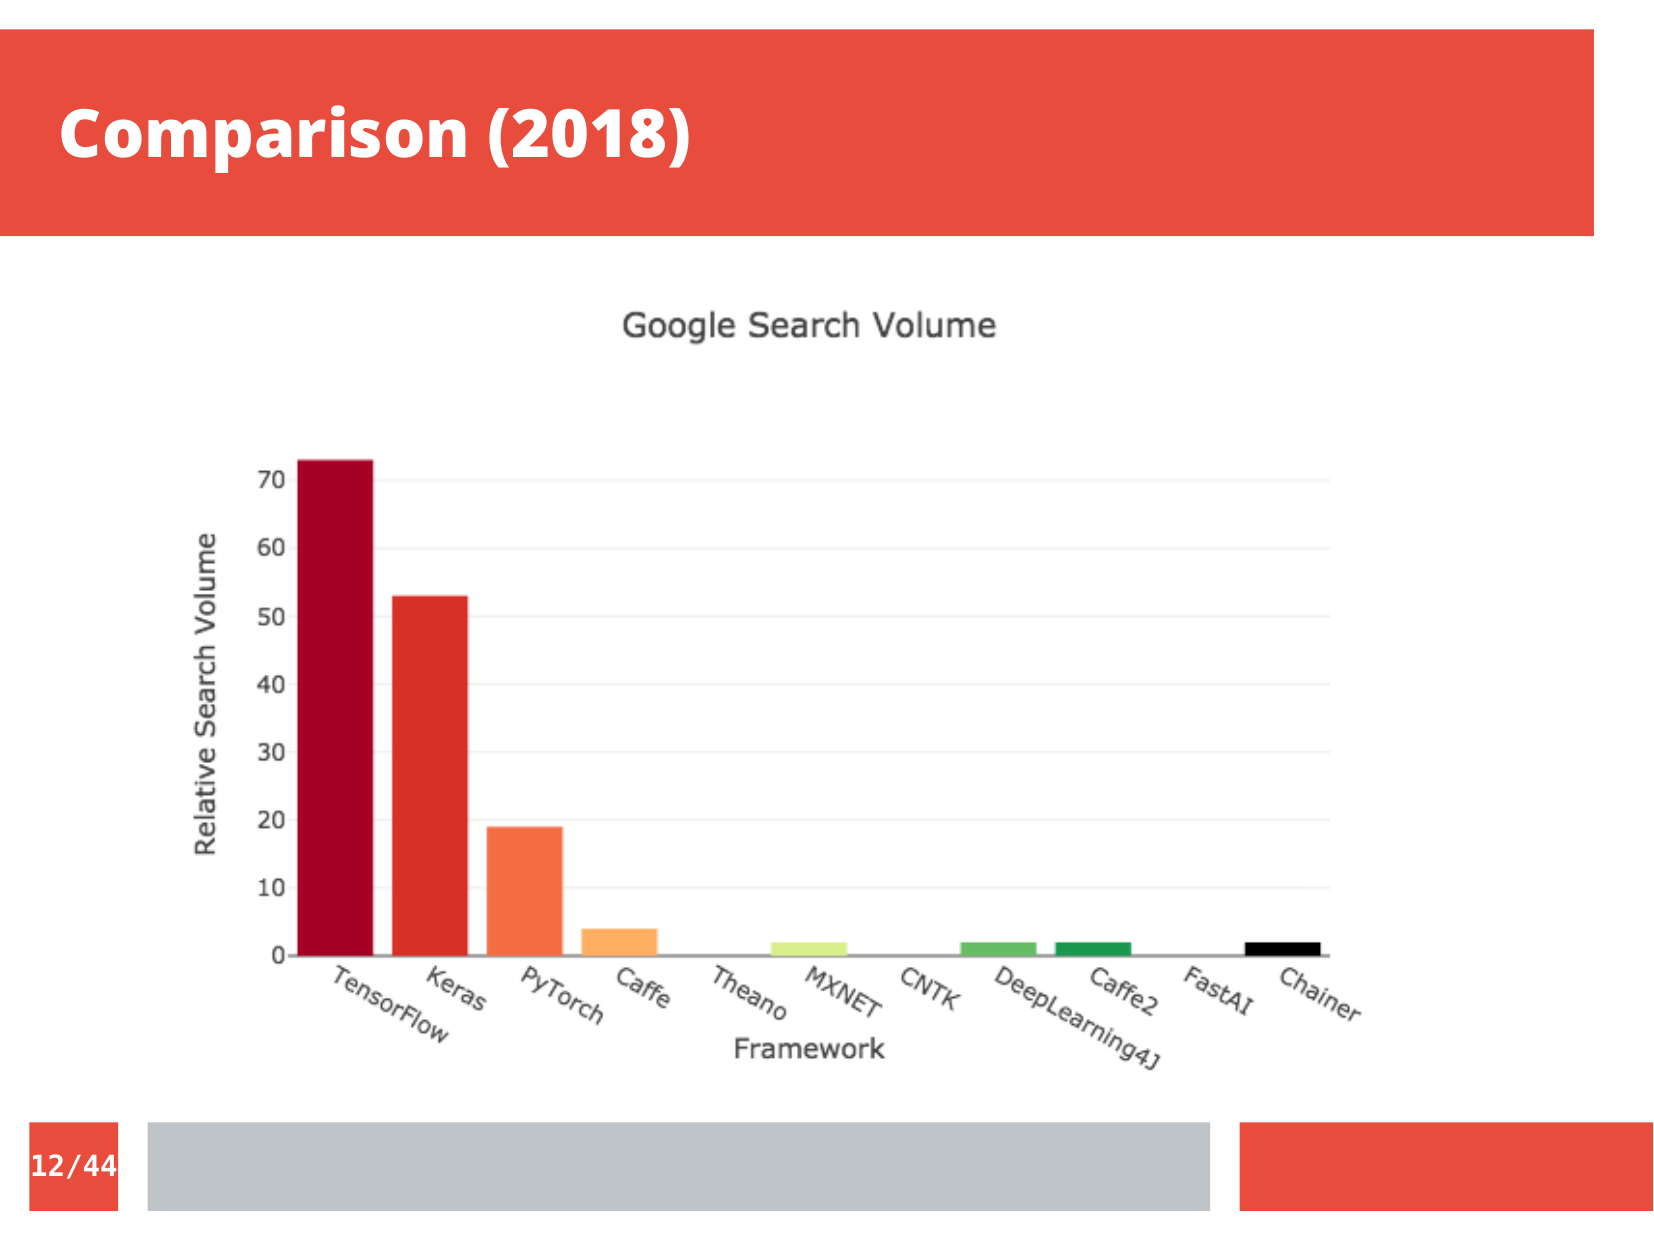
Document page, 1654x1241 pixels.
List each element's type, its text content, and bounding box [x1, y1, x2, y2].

title Comparison (2018) [58, 90, 1594, 178]
picture [134, 241, 1485, 1111]
